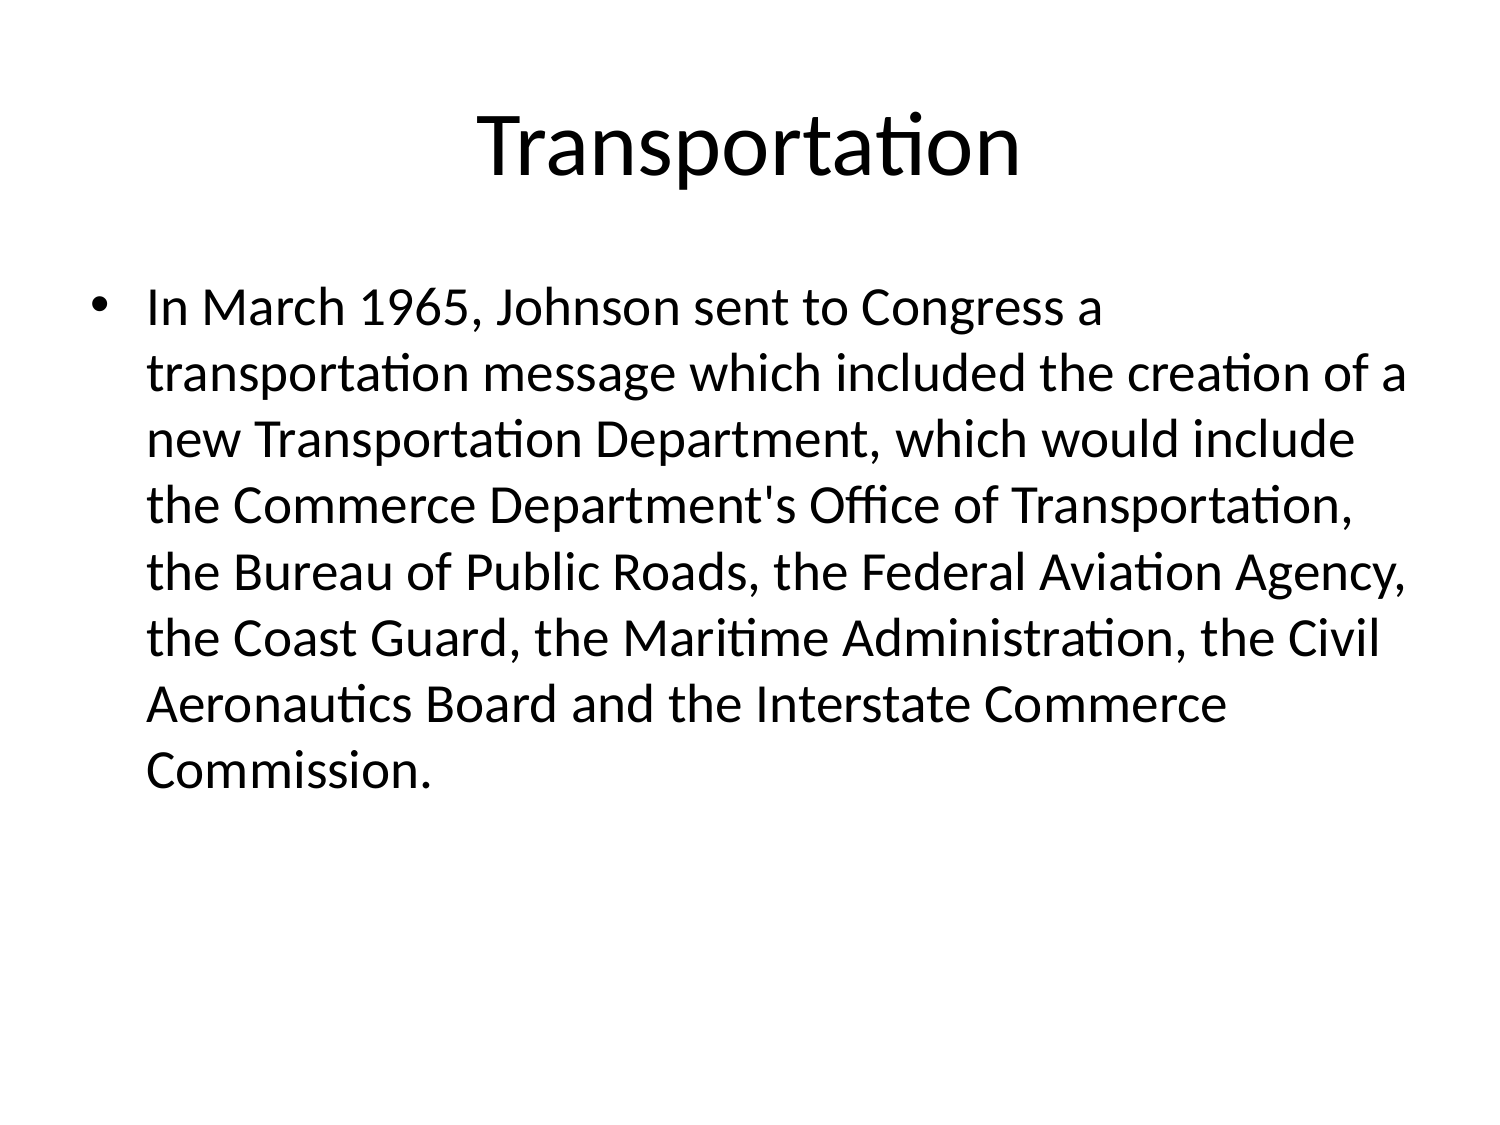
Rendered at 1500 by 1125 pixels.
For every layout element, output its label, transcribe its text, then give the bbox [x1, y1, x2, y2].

title Transportation [75, 45, 1425, 233]
list In March 1965, Johnson sent to Congress a transportation message which included the creation of a new Transportation Department, which would include the Commerce Department's Office of Transportation, the Bureau of Public Roads, the Federal Aviation Agency, the Coast Guard, the Maritime Administration, the Civil Aeronautics Board and the Interstate Commerce Commission. [75, 262, 1425, 1005]
